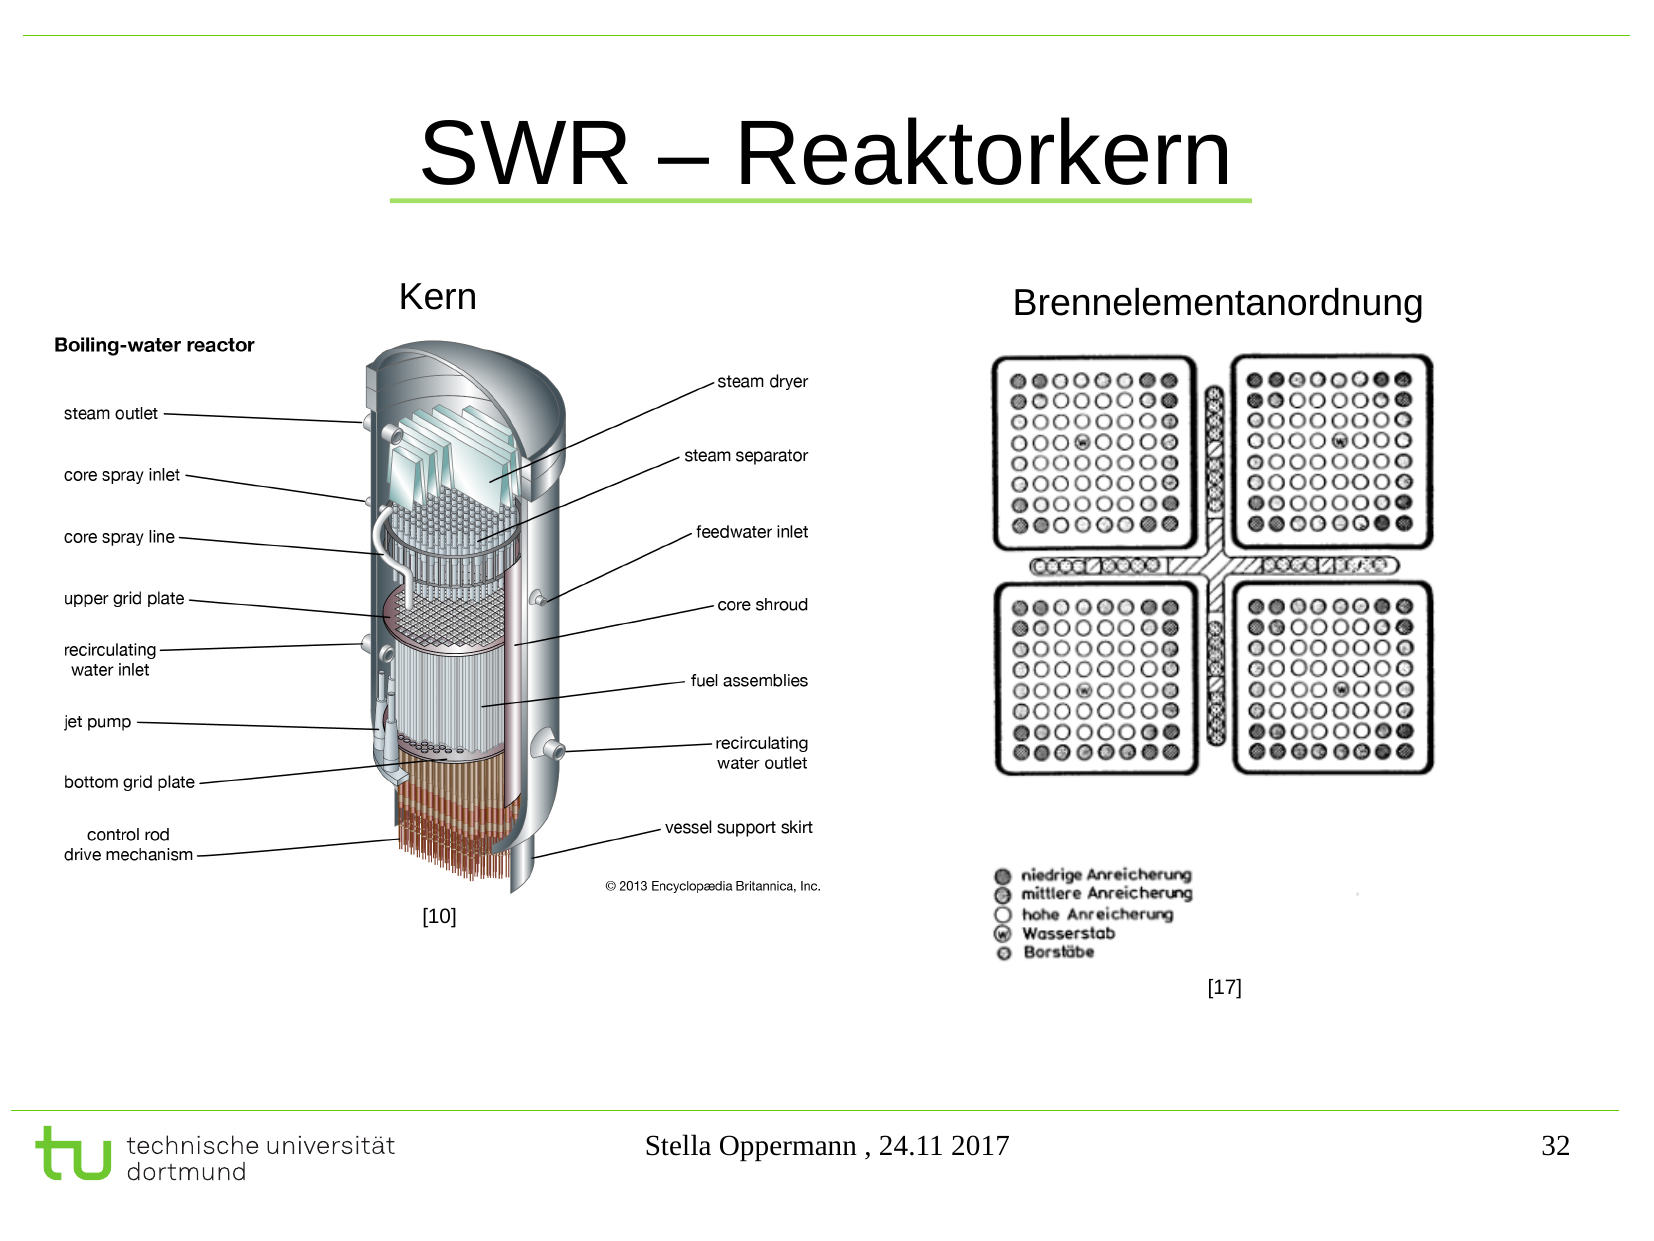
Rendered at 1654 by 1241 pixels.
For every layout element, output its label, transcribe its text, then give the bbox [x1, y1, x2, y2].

text_box Kern [383, 268, 727, 326]
picture [972, 332, 1465, 999]
title SWR – Reaktorkern [82, 49, 1571, 257]
text_box [10] [407, 897, 491, 957]
text_box [17] [1192, 968, 1276, 1028]
text_box Brennelementanordnung [998, 274, 1471, 373]
picture [48, 330, 827, 898]
chart [35, 1125, 461, 1241]
